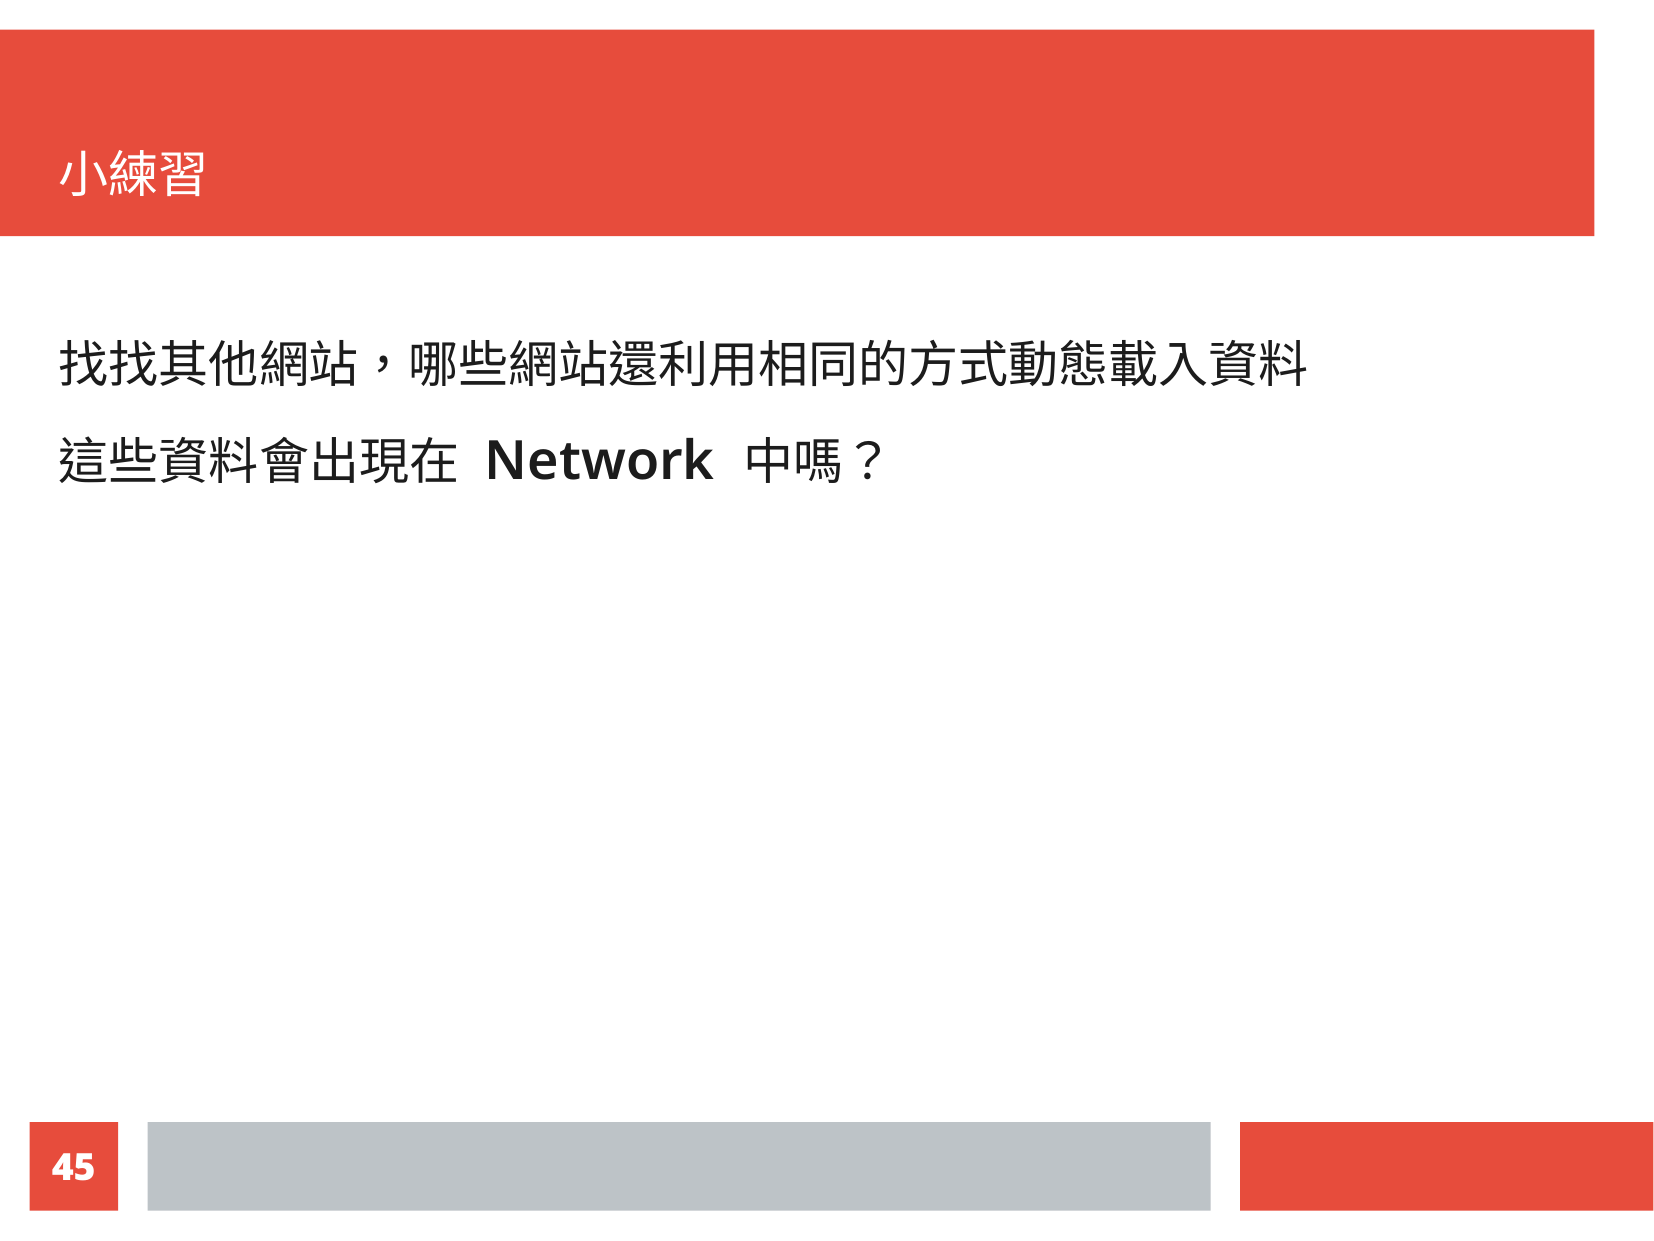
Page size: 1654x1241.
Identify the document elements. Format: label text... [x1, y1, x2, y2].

list 找找其他網站，哪些網站還利用相同的方式動態載入資料 這些資料會出現在 Network 中嗎？ [59, 324, 1565, 1093]
title 小練習 [59, 59, 1595, 207]
